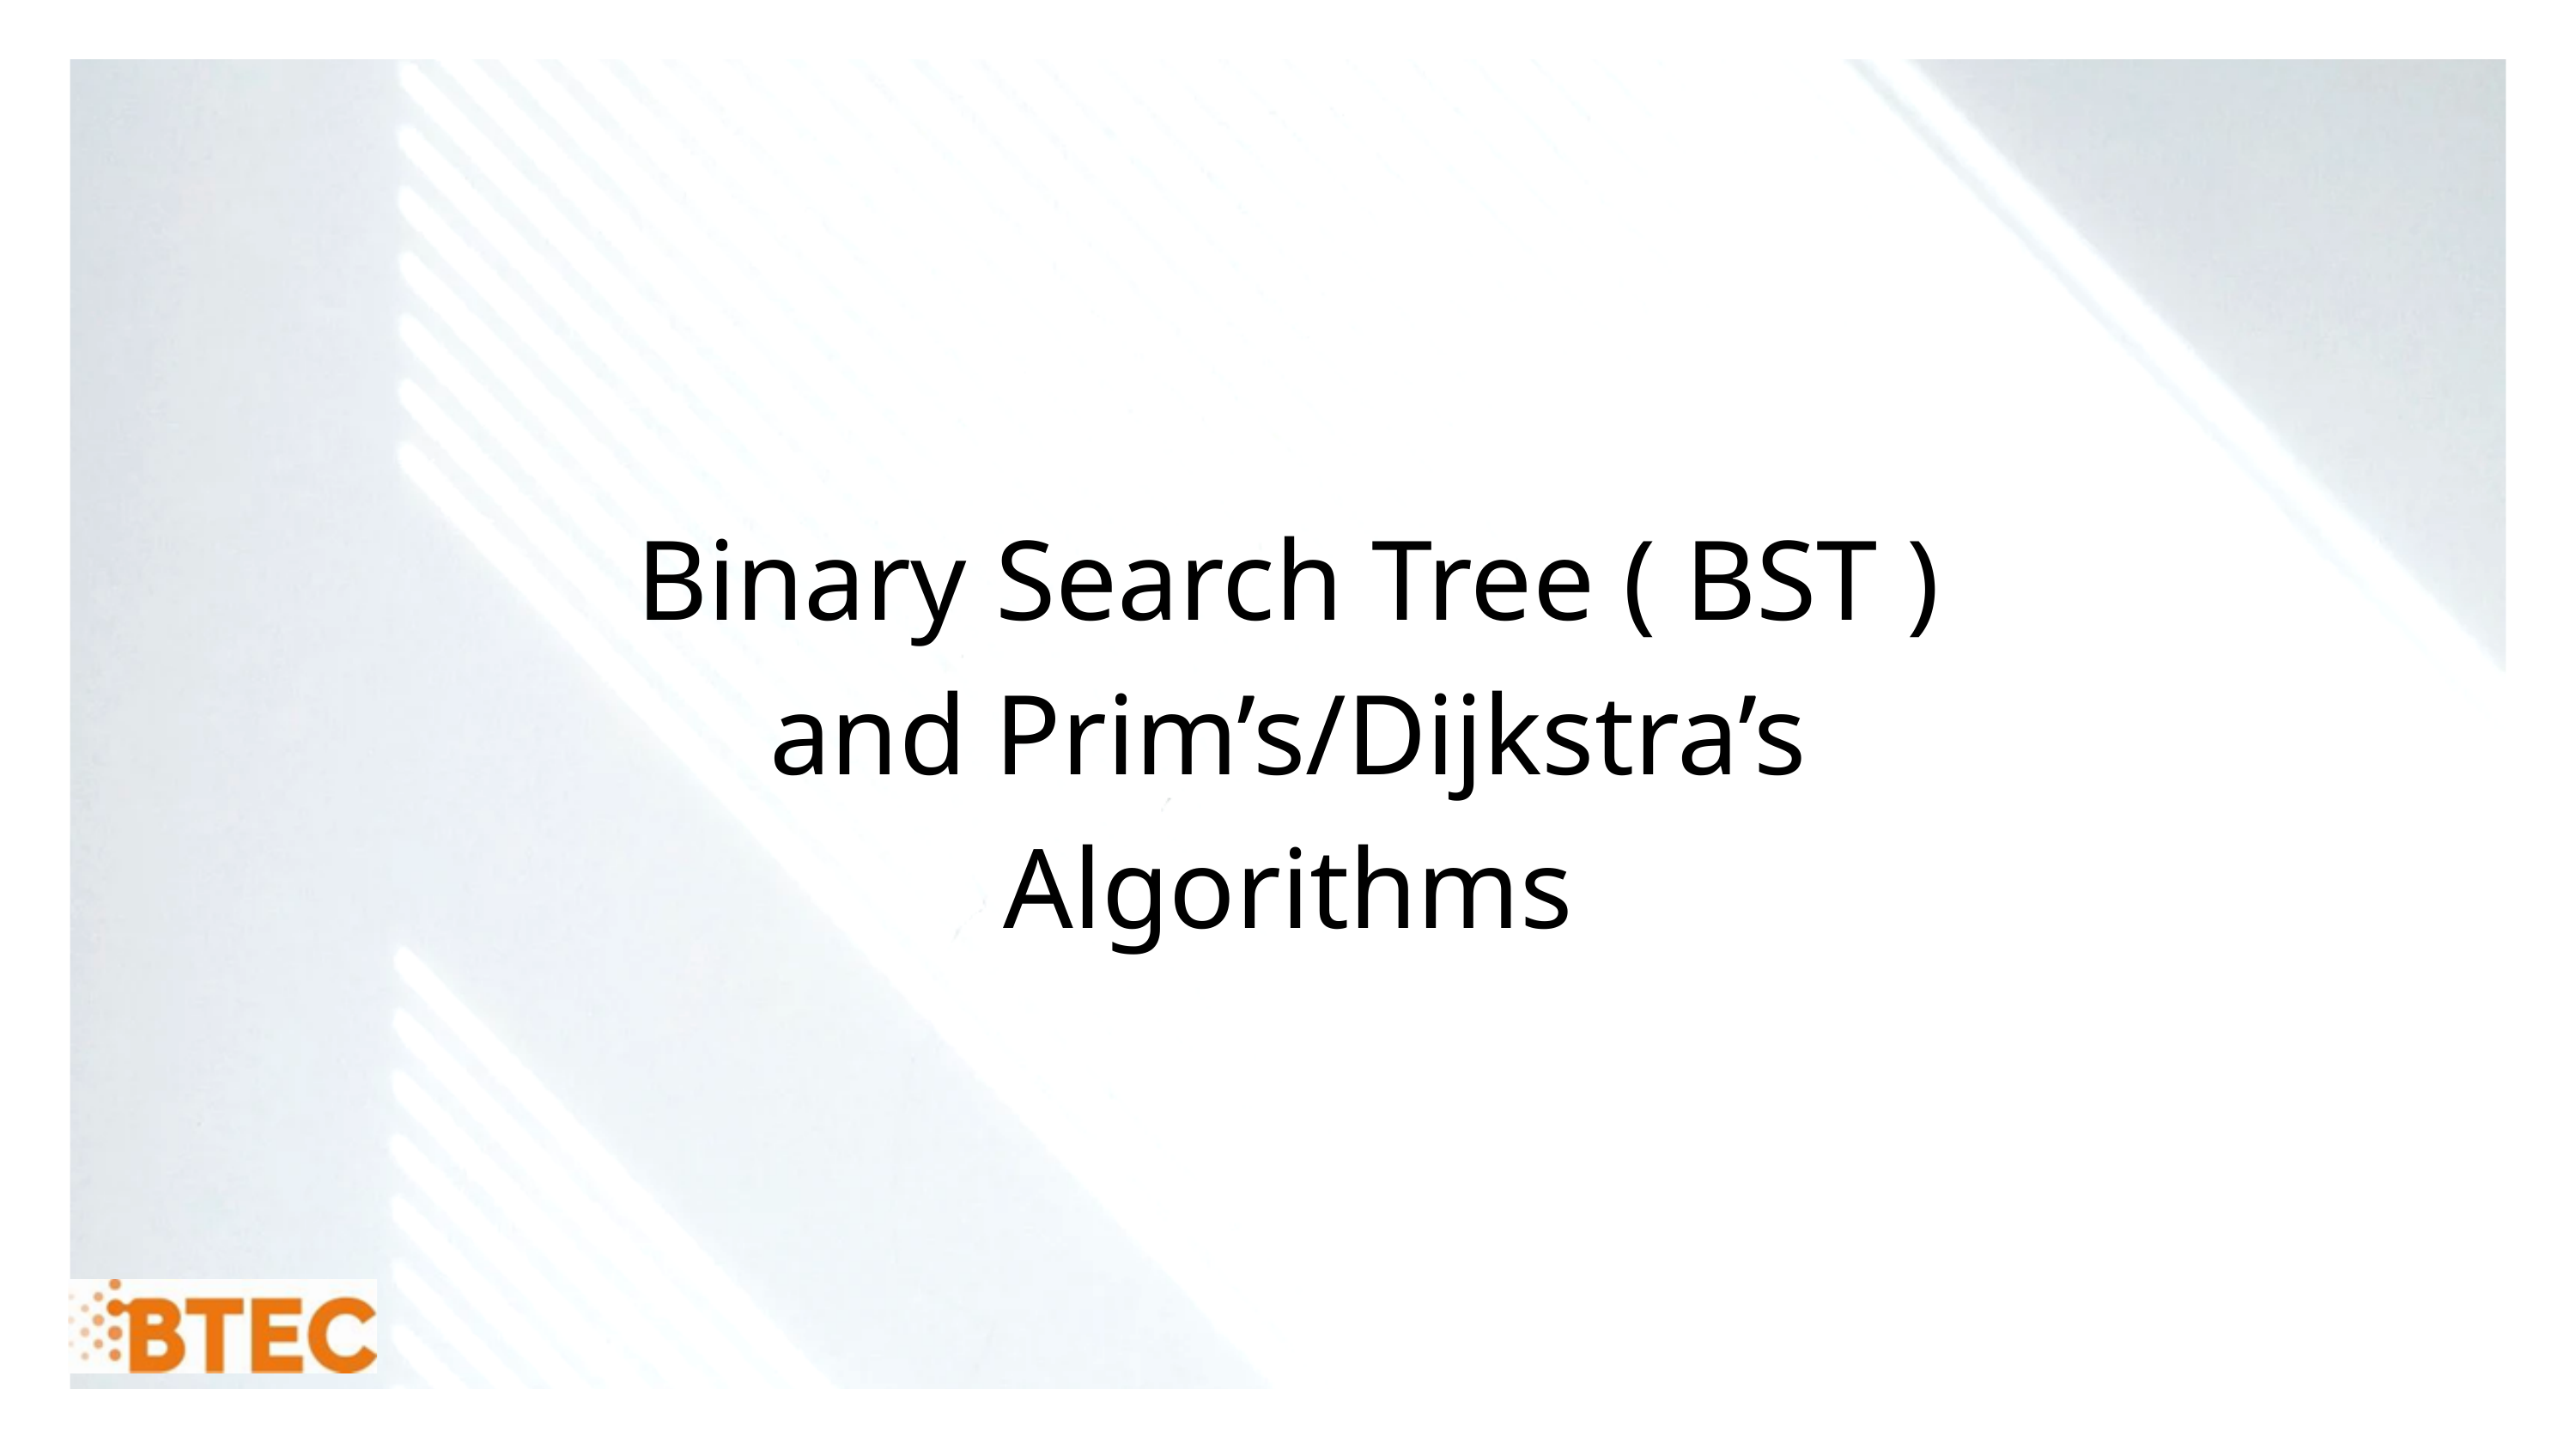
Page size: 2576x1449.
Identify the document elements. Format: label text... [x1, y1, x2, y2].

text_box [68, 1279, 378, 1373]
text_box Binary Search Tree ( BST ) and Prim’s/Dijkstra’s Algorithms [472, 488, 2104, 943]
picture [70, 59, 2506, 1389]
